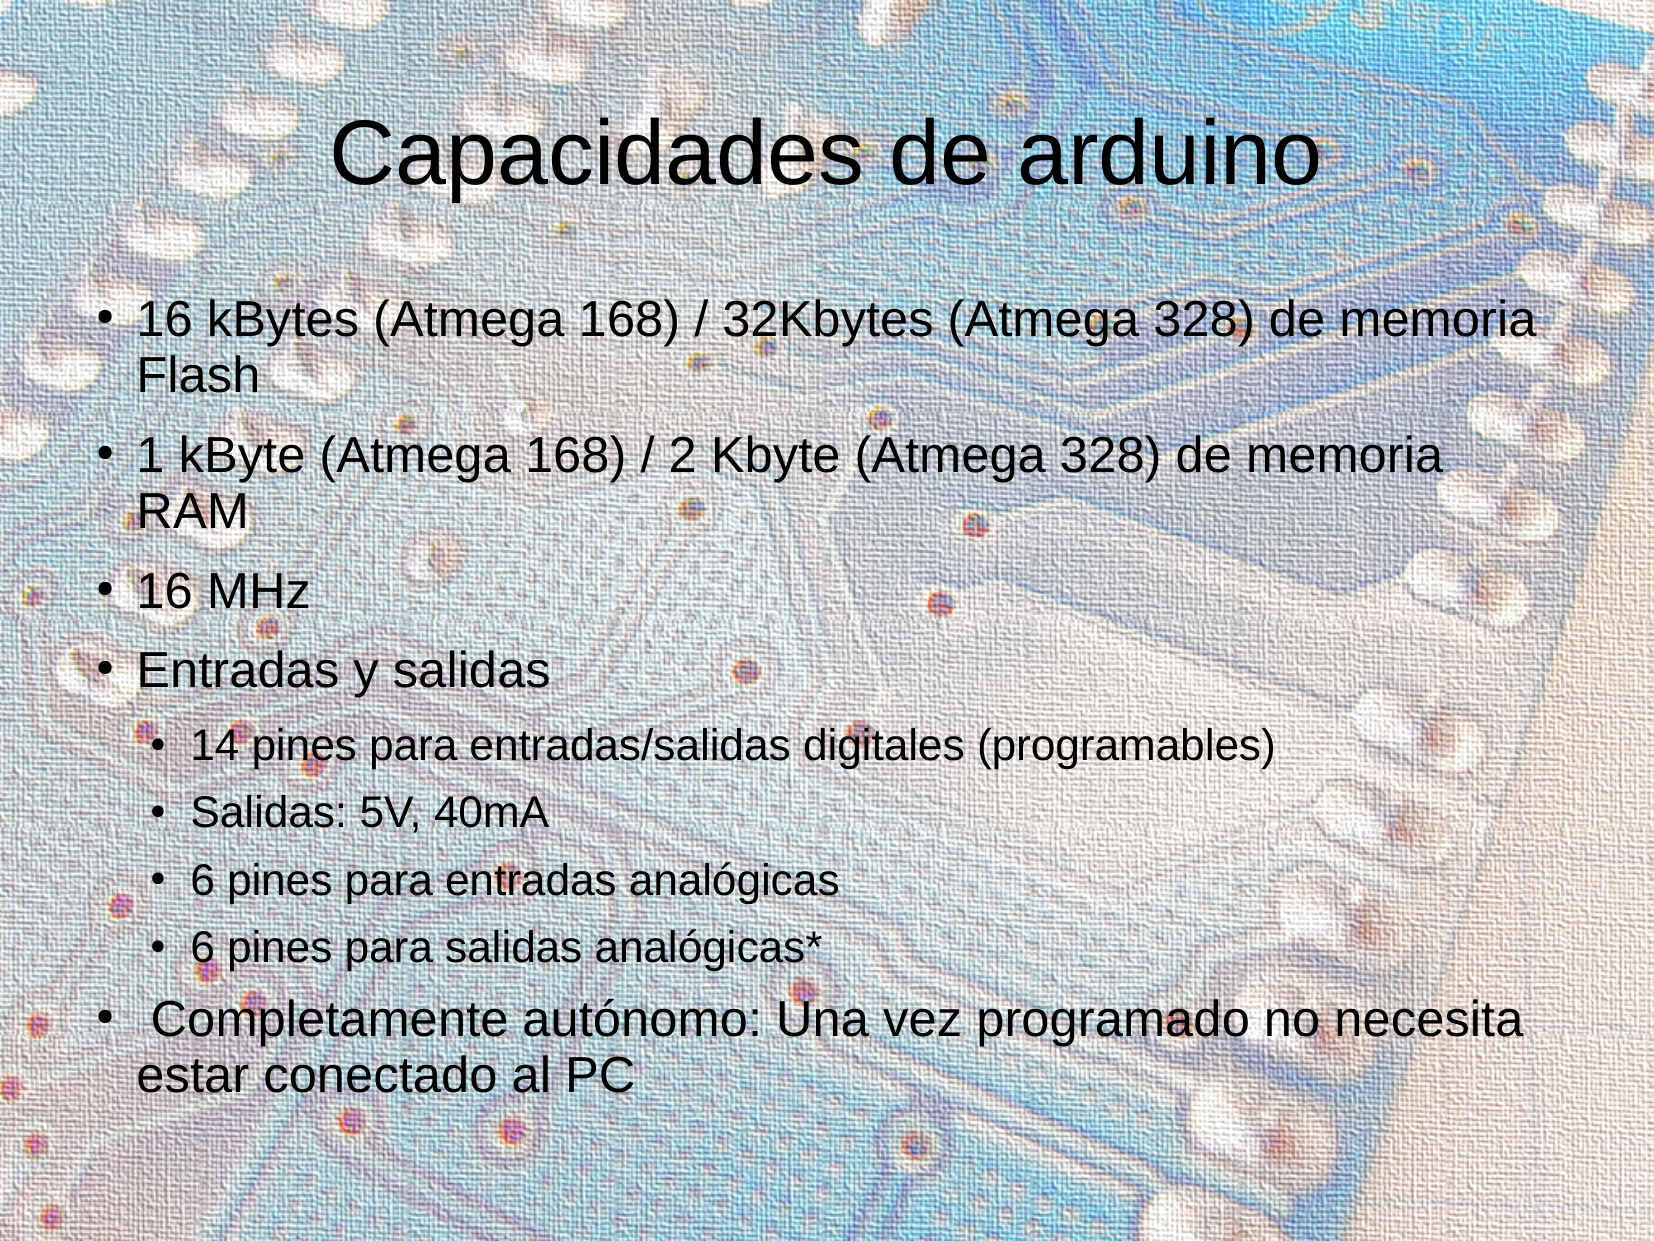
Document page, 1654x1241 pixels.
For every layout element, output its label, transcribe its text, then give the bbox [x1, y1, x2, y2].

title Capacidades de arduino [82, 49, 1571, 257]
list 16 kBytes (Atmega 168) / 32Kbytes (Atmega 328) de memoria Flash 1 kByte (Atmega 168) / 2 Kbyte (Atmega 328) de memoria RAM 16 MHz Entradas y salidas 14 pines para entradas/salidas digitales (programables) Salidas: 5V, 40mA 6 pines para entradas analógicas 6 pines para salidas analógicas* Completamente autónomo: Una vez programado no necesita estar conectado al PC [82, 290, 1571, 1109]
picture [0, 0, 1654, 1241]
